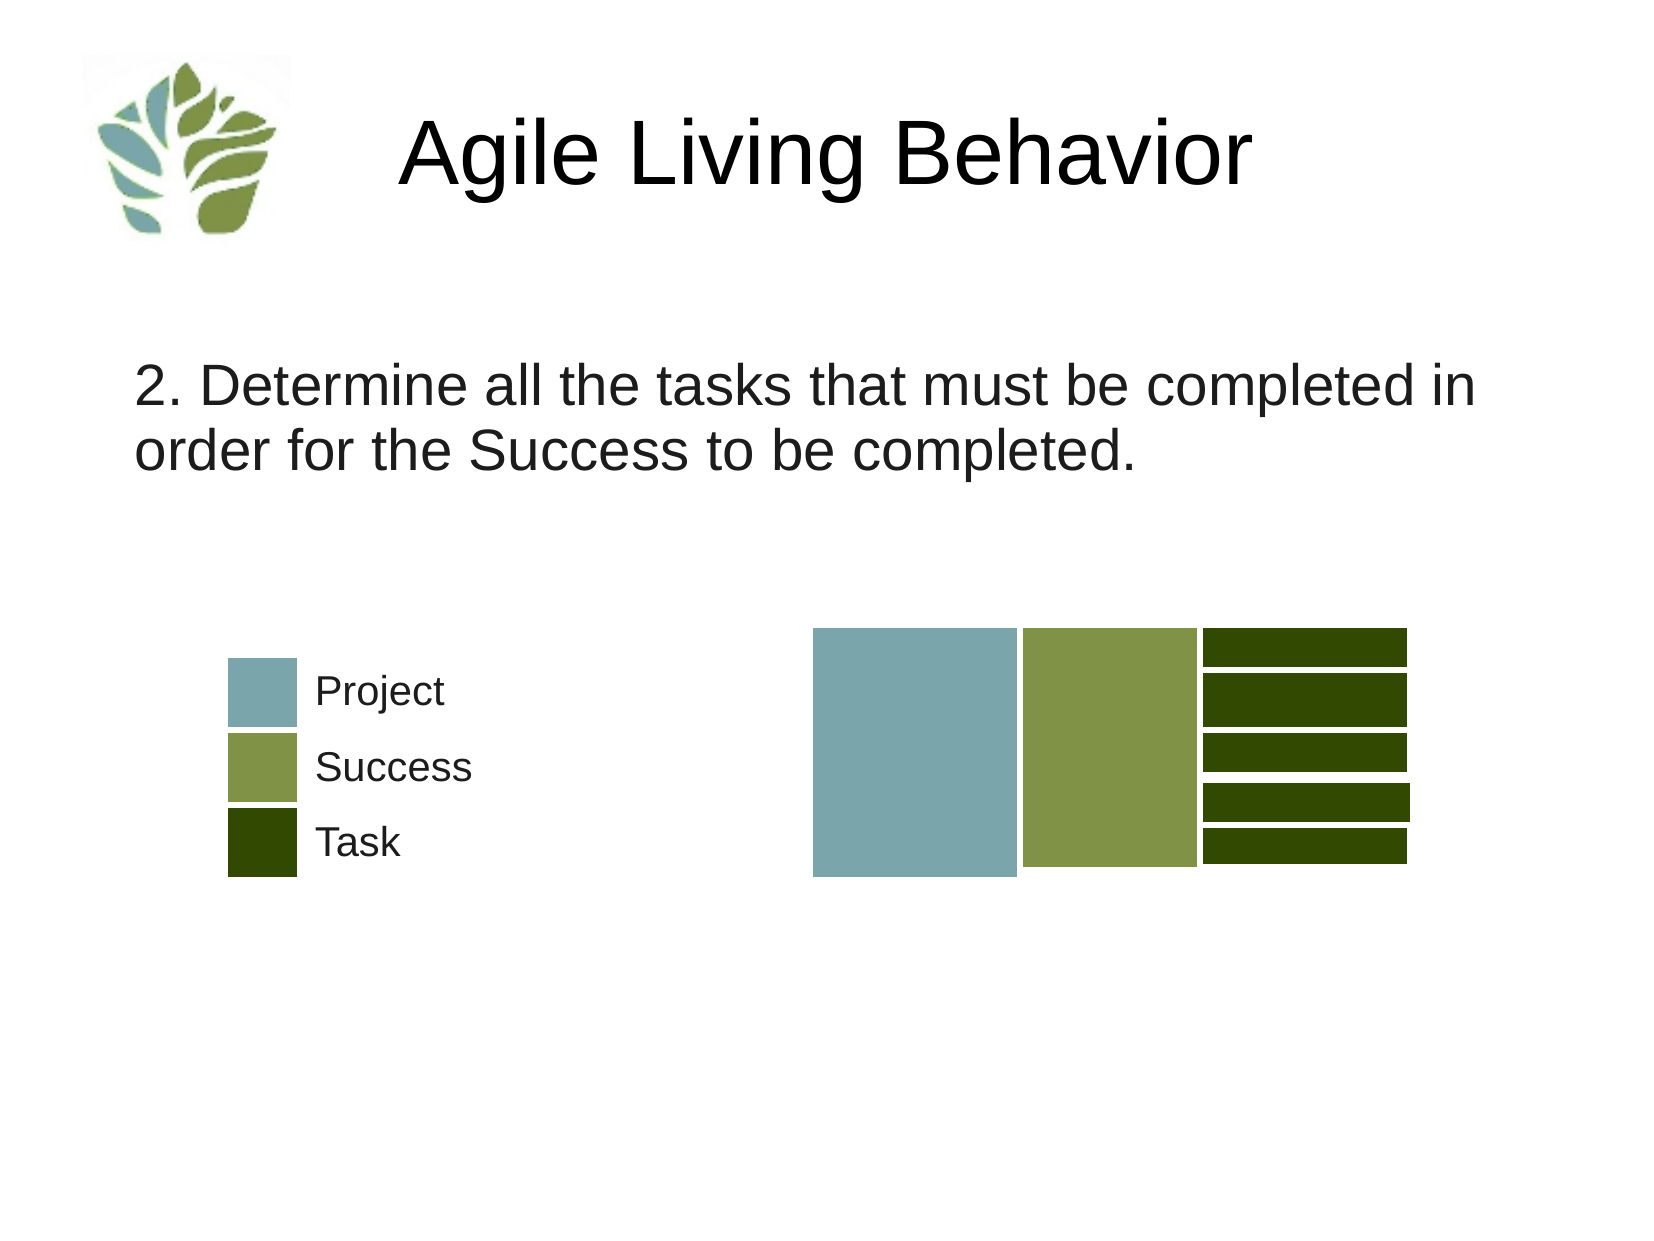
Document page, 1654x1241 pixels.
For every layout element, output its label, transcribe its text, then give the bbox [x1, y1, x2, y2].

text_box [810, 625, 1414, 881]
text_box 2. Determine all the tasks that must be completed in order for the Success to be completed. [120, 345, 1531, 490]
text_box [225, 655, 301, 881]
text_box Success [300, 736, 586, 798]
picture [82, 49, 291, 258]
title Agile Living Behavior [291, 49, 1571, 257]
text_box Project [300, 659, 586, 722]
text_box Task [300, 811, 586, 873]
